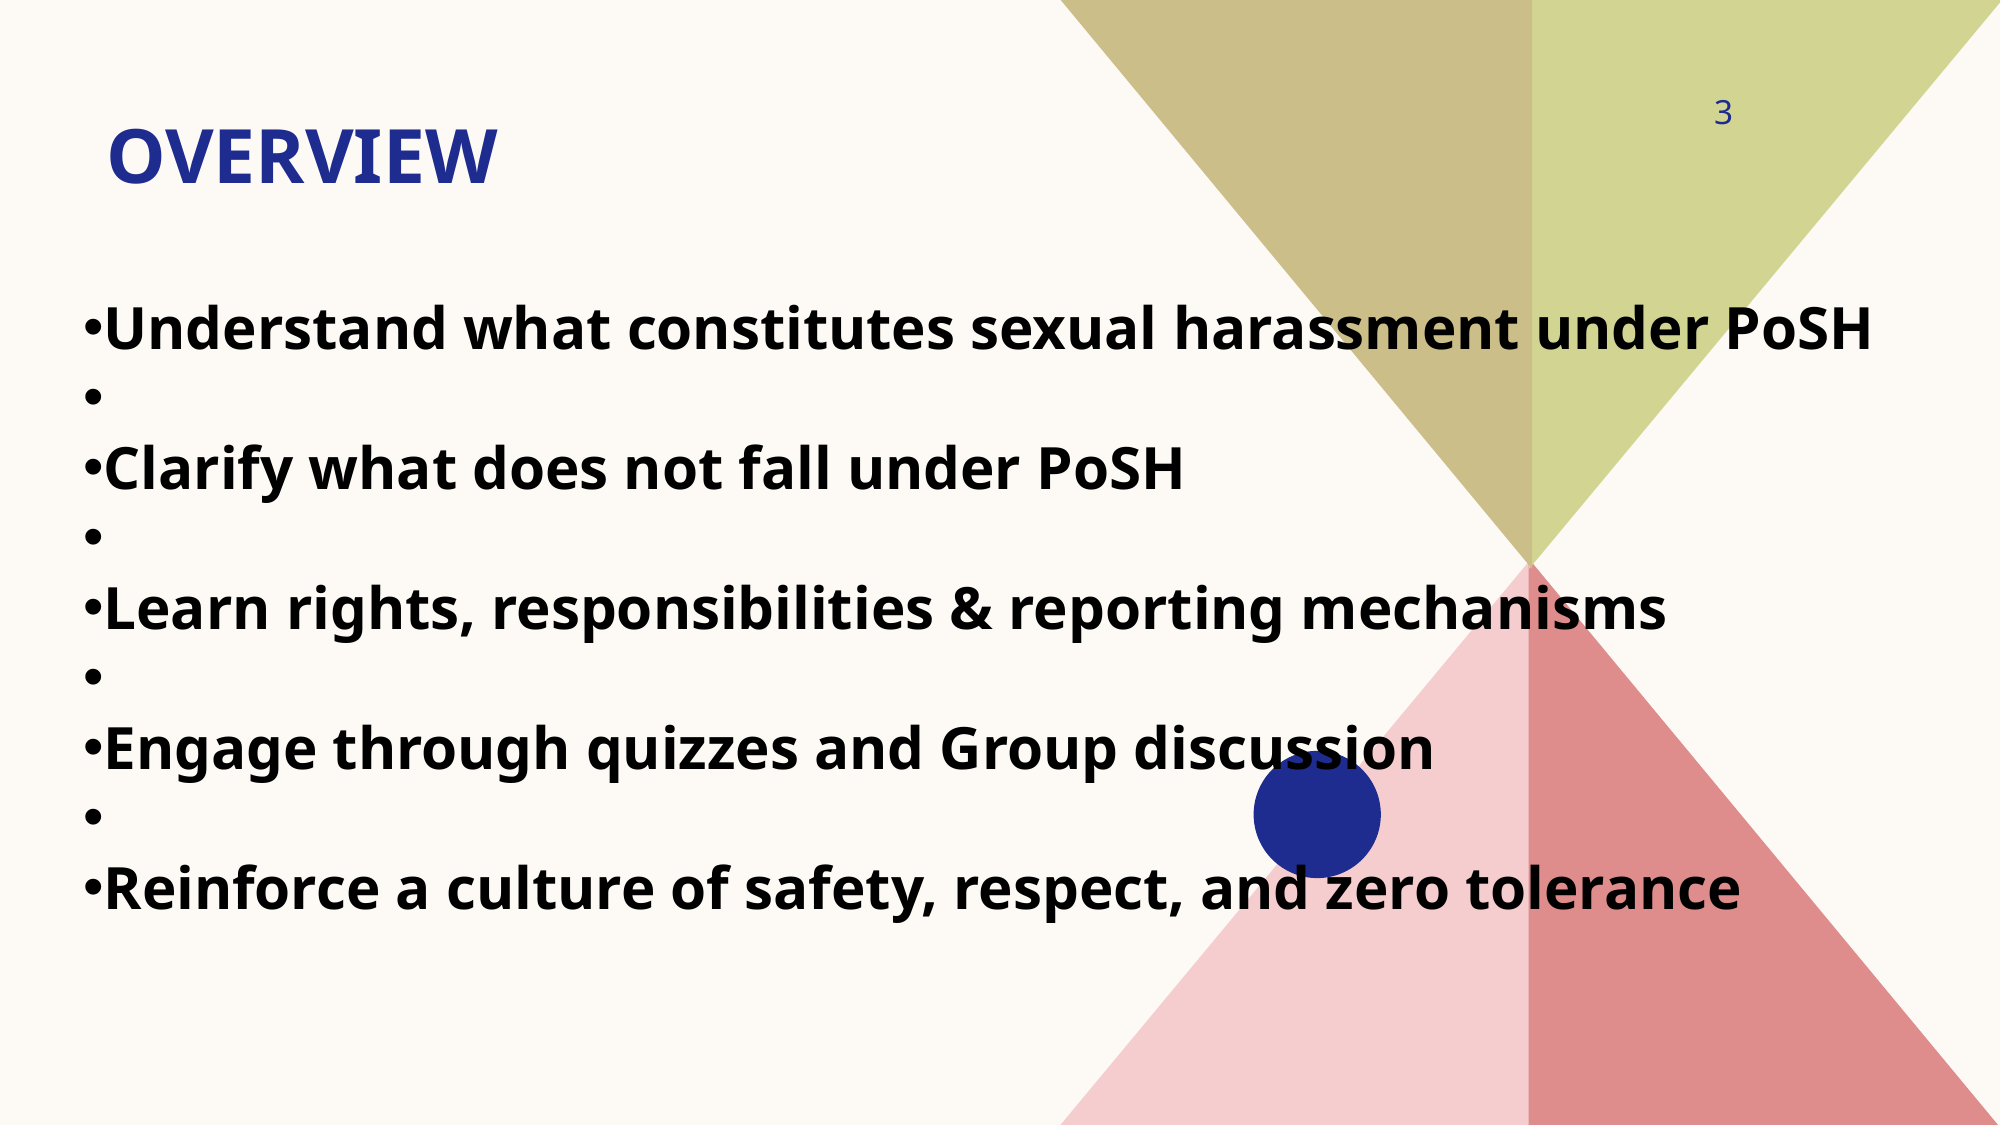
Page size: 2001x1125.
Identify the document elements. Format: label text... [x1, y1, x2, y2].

list Understand what constitutes sexual harassment under PoSH Clarify what does not fall under PoSH Learn rights, responsibilities & reporting mechanisms Engage through quizzes and Group discussion Reinforce a culture of safety, respect, and zero tolerance [68, 280, 1659, 932]
text_box [1699, 75, 1875, 153]
title Overview [91, 75, 1172, 200]
